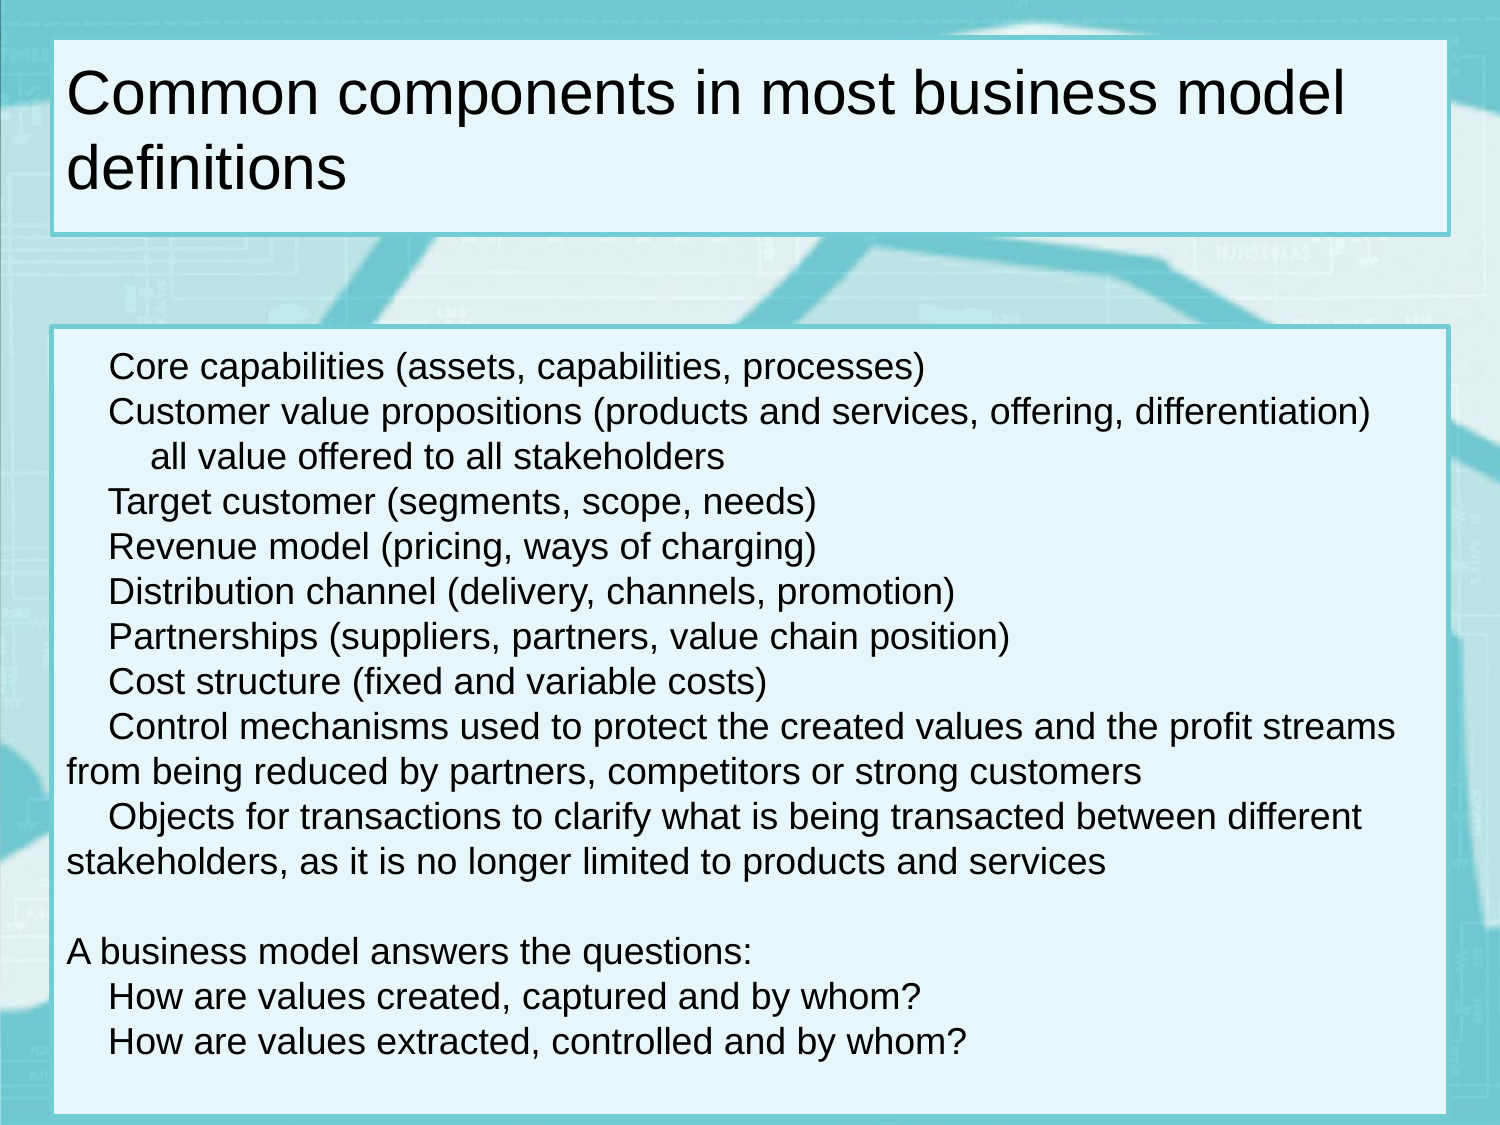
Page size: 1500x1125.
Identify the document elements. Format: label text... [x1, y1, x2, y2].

text_box Common components in most business model definitions [51, 37, 1449, 235]
text_box Core capabilities (assets, capabilities, processes) Customer value propositions (products and services, offering, differentiation) all value offered to all stakeholders Target customer (segments, scope, needs) Revenue model (pricing, ways of charging) Distribution channel (delivery, channels, promotion) Partnerships (suppliers, partners, value chain position) Cost structure (fixed and variable costs) Control mechanisms used to protect the created values and the profit streams from being reduced by partners, competitors or strong customers Objects for transactions to clarify what is being transacted between different stakeholders, as it is no longer limited to products and services A business model answers the questions: How are values created, captured and by whom? How are values extracted, controlled and by whom? [51, 326, 1449, 1117]
text_box [0, 0, 1500, 1125]
